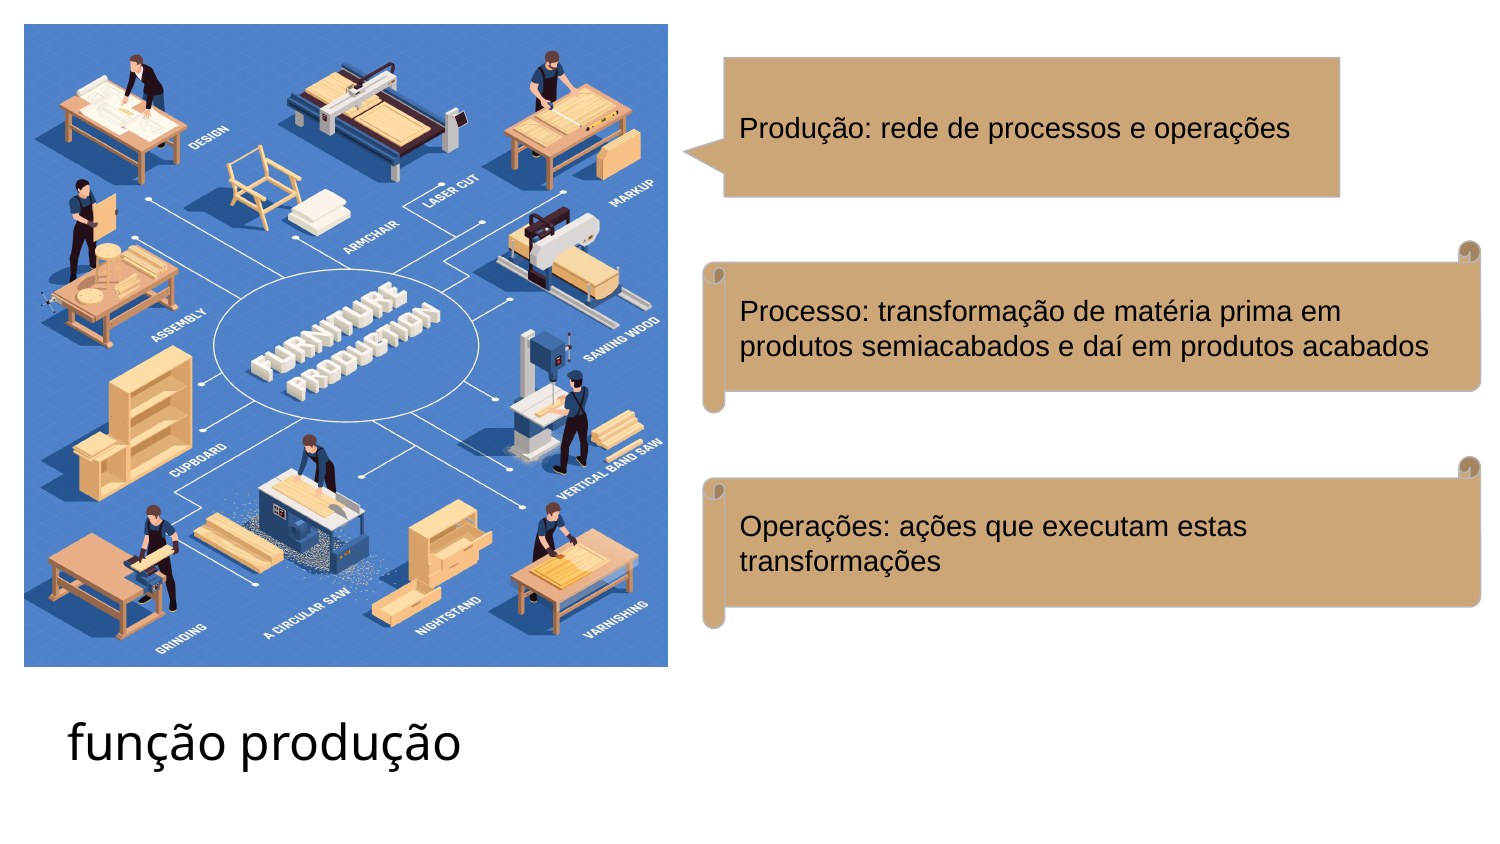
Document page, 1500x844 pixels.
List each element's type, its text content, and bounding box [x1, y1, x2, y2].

text_box Operações: ações que executam estas transformações [703, 471, 1481, 629]
list função produção [52, 692, 1037, 791]
picture [24, 24, 668, 668]
text_box Processo: transformação de matéria prima em produtos semiacabados e daí em produtos acabados [703, 255, 1481, 413]
text_box Produção: rede de processos e operações [683, 57, 1340, 197]
